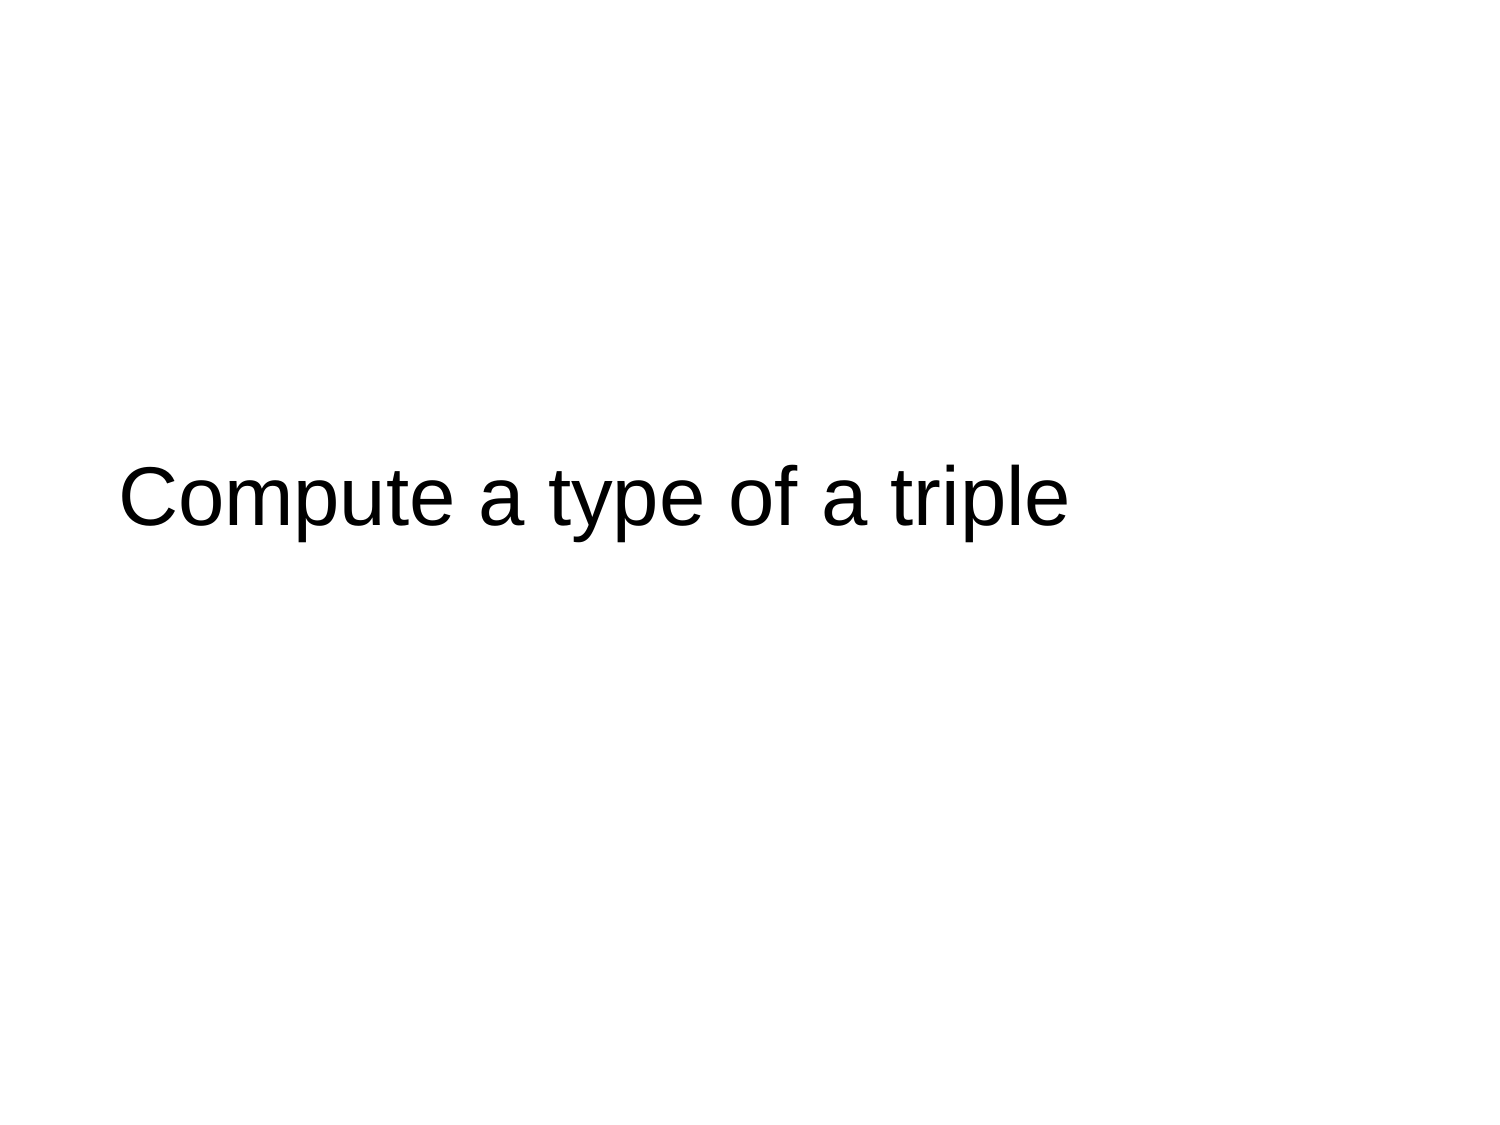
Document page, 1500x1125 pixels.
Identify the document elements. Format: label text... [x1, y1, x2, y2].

title Compute a type of a triple [118, 402, 1469, 591]
